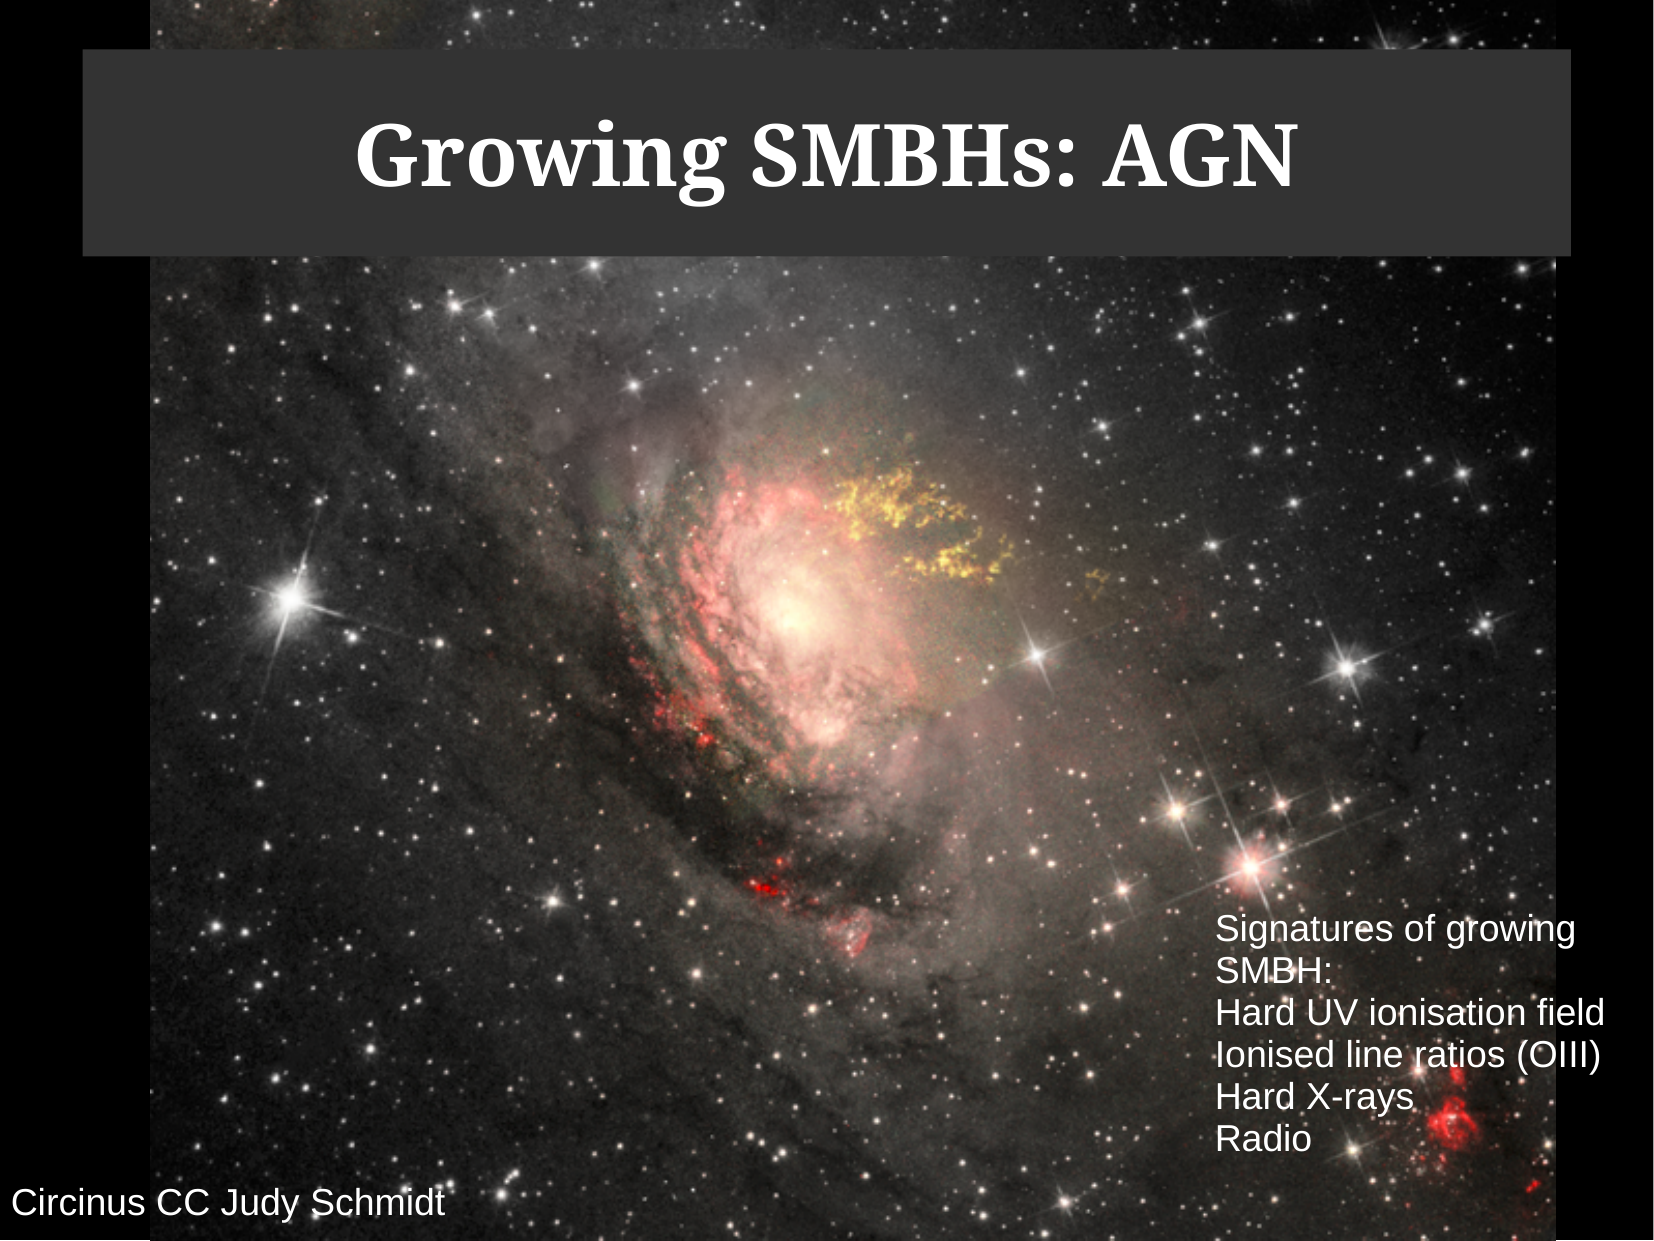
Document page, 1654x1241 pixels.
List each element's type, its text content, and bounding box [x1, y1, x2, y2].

text_box Circinus CC Judy Schmidt [0, 1174, 676, 1241]
title Growing SMBHs: AGN [82, 49, 1571, 257]
text_box Signatures of growing SMBH: Hard UV ionisation field Ionised line ratios (OIII) Hard X-rays Radio [1200, 900, 1654, 1201]
picture [150, 0, 1556, 49]
picture [150, 257, 1556, 1241]
